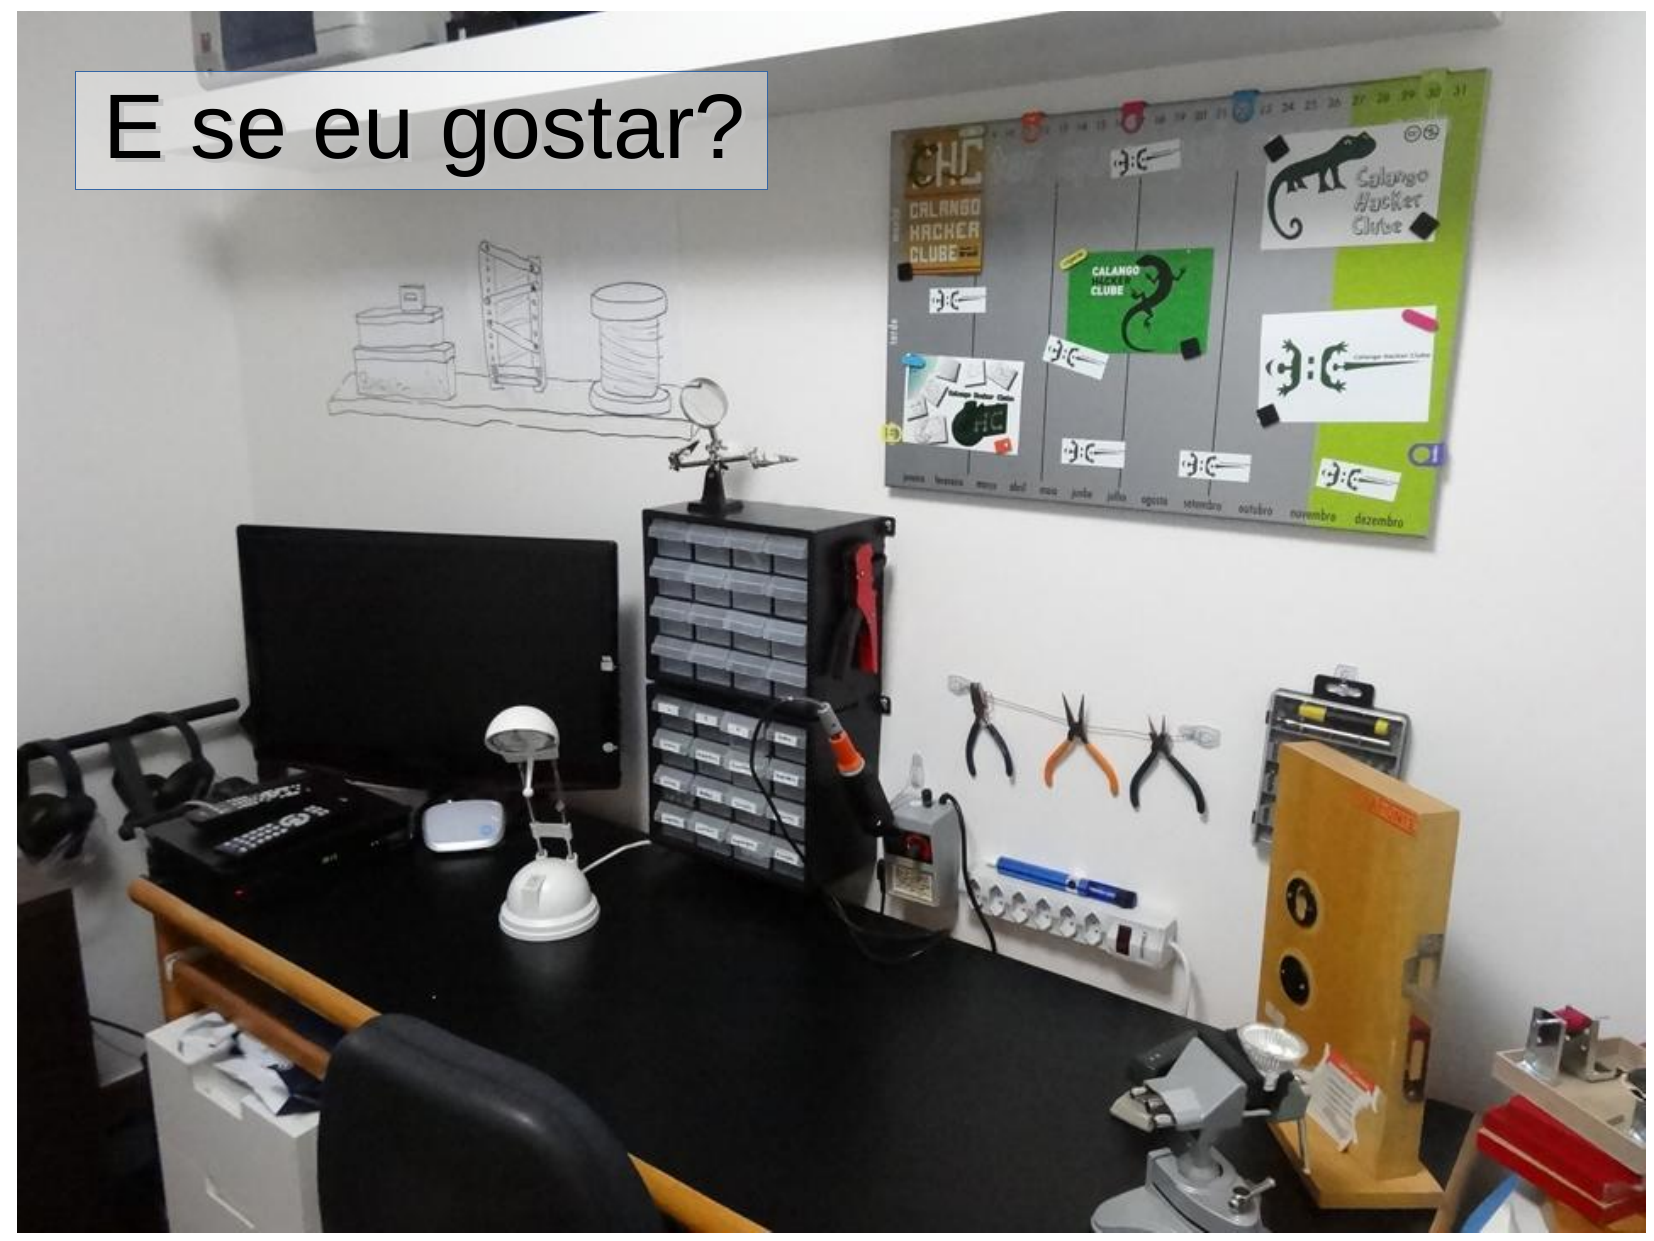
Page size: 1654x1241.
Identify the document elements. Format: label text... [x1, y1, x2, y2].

title E se eu gostar? [0, 23, 1170, 231]
picture [17, 11, 1646, 1233]
